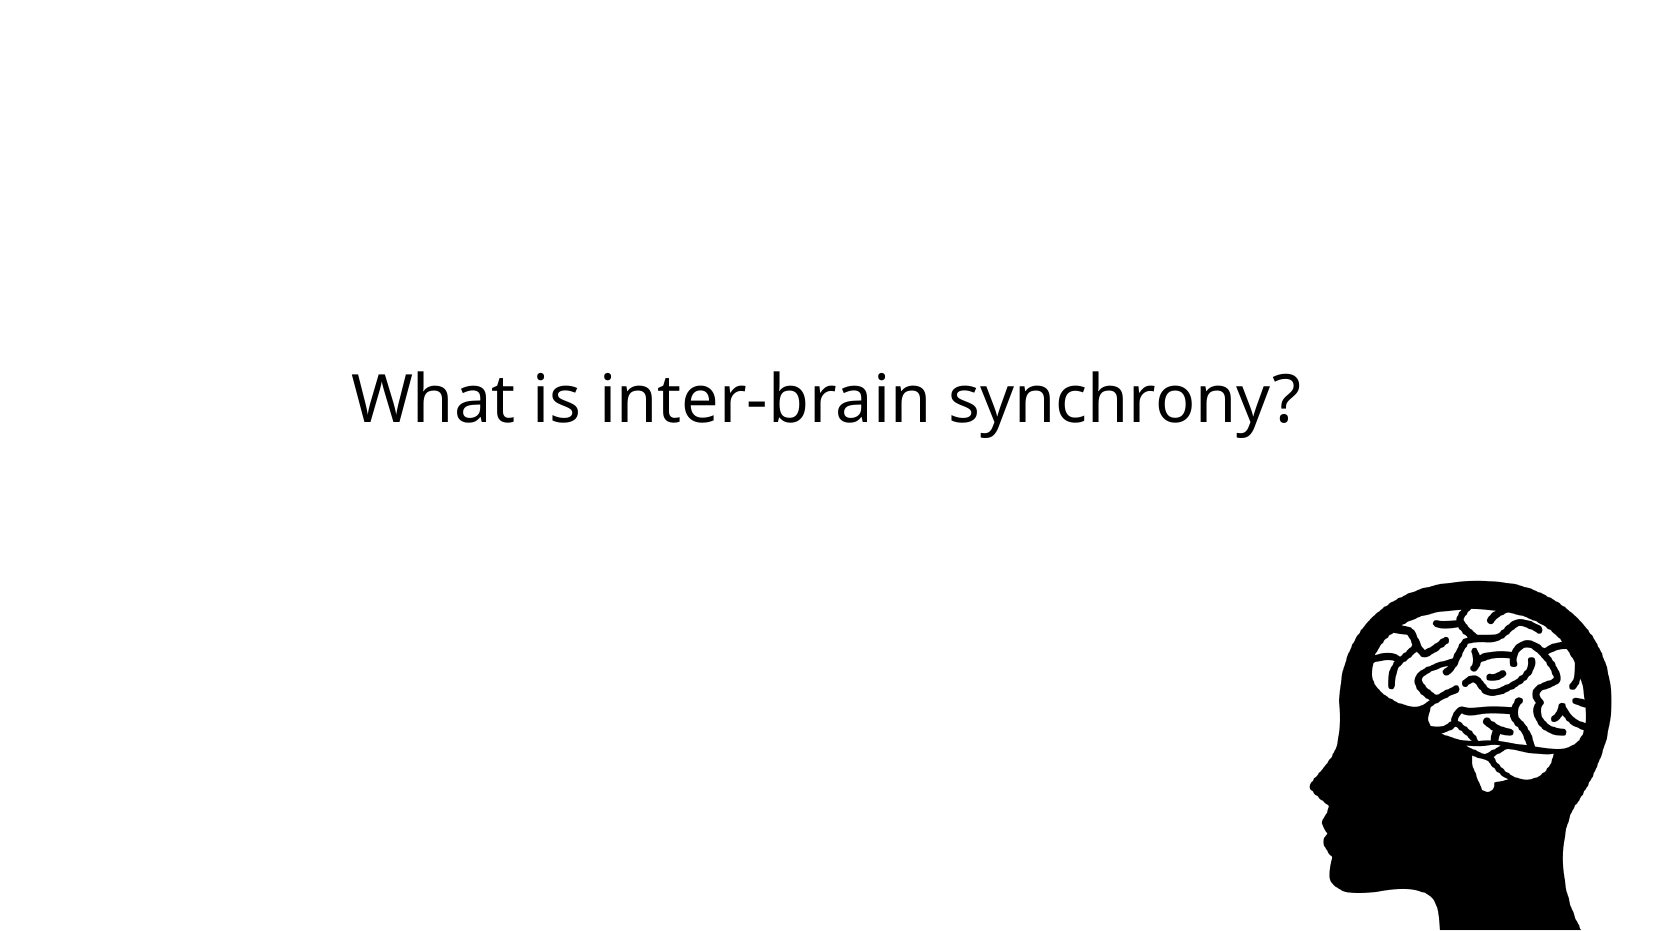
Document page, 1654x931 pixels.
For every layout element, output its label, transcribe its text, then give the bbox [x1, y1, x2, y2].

picture [1151, 445, 1654, 931]
subtitle What is inter-brain synchrony? [82, 37, 1571, 757]
